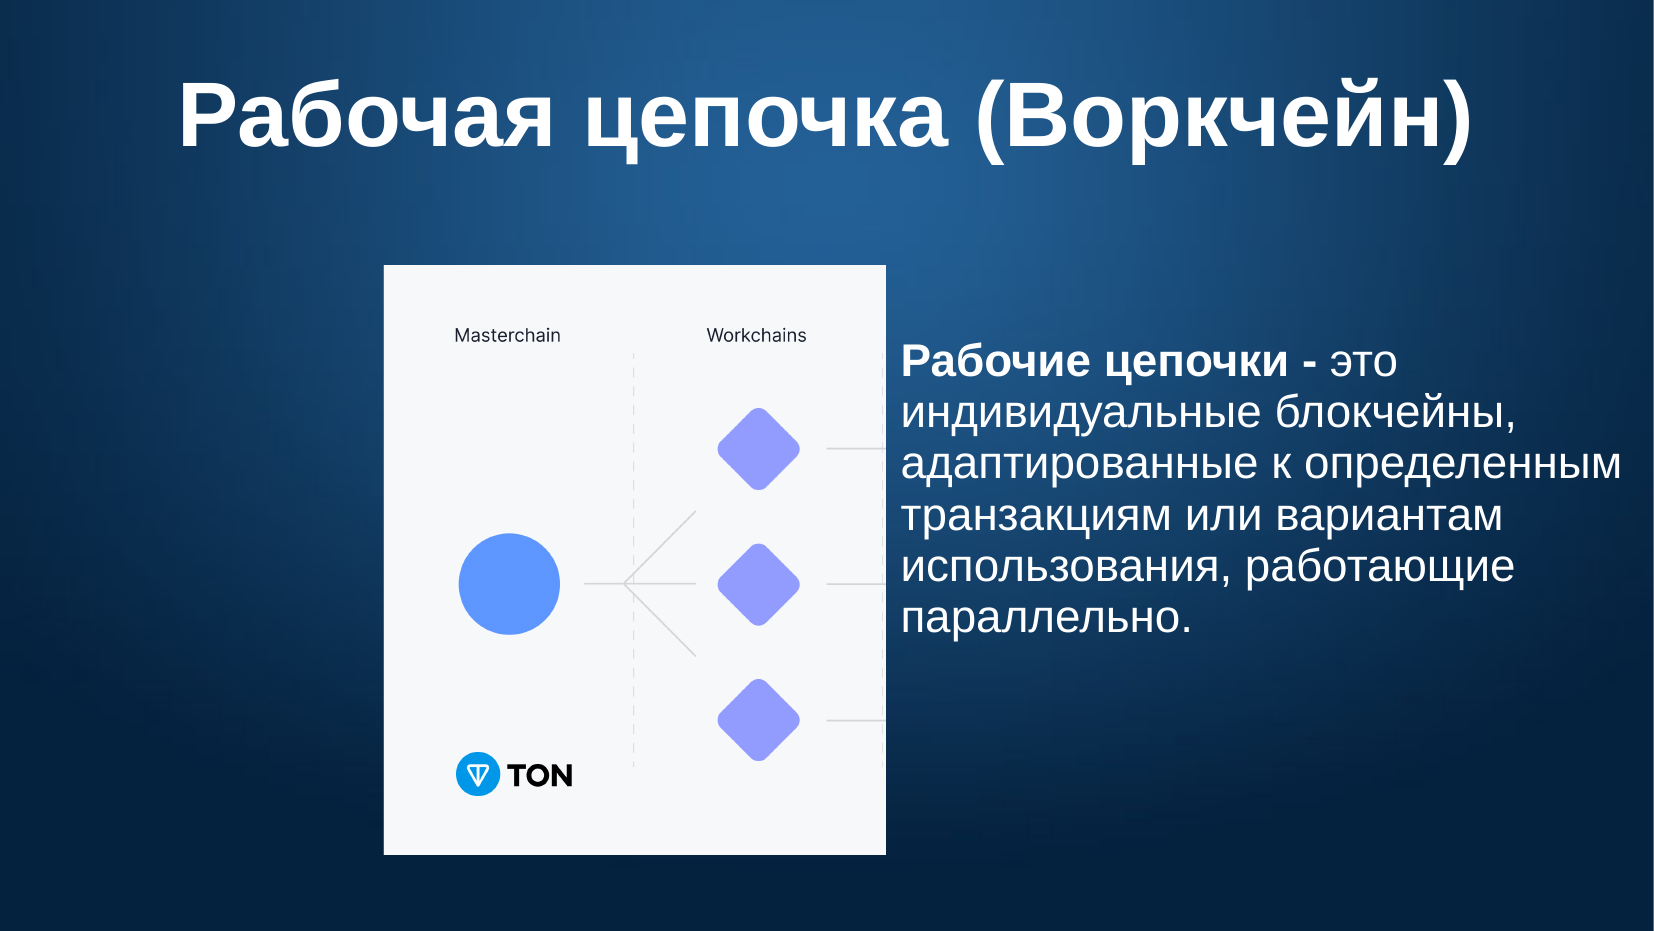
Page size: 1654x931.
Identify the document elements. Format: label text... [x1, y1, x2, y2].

picture [0, 0, 1654, 931]
title Рабочая цепочка (Воркчейн) [82, 12, 1571, 218]
text_box Рабочие цепочки - это индивидуальные блокчейны, адаптированные к определенным транзакциям или вариантам использования, работающие параллельно. [885, 327, 1654, 650]
